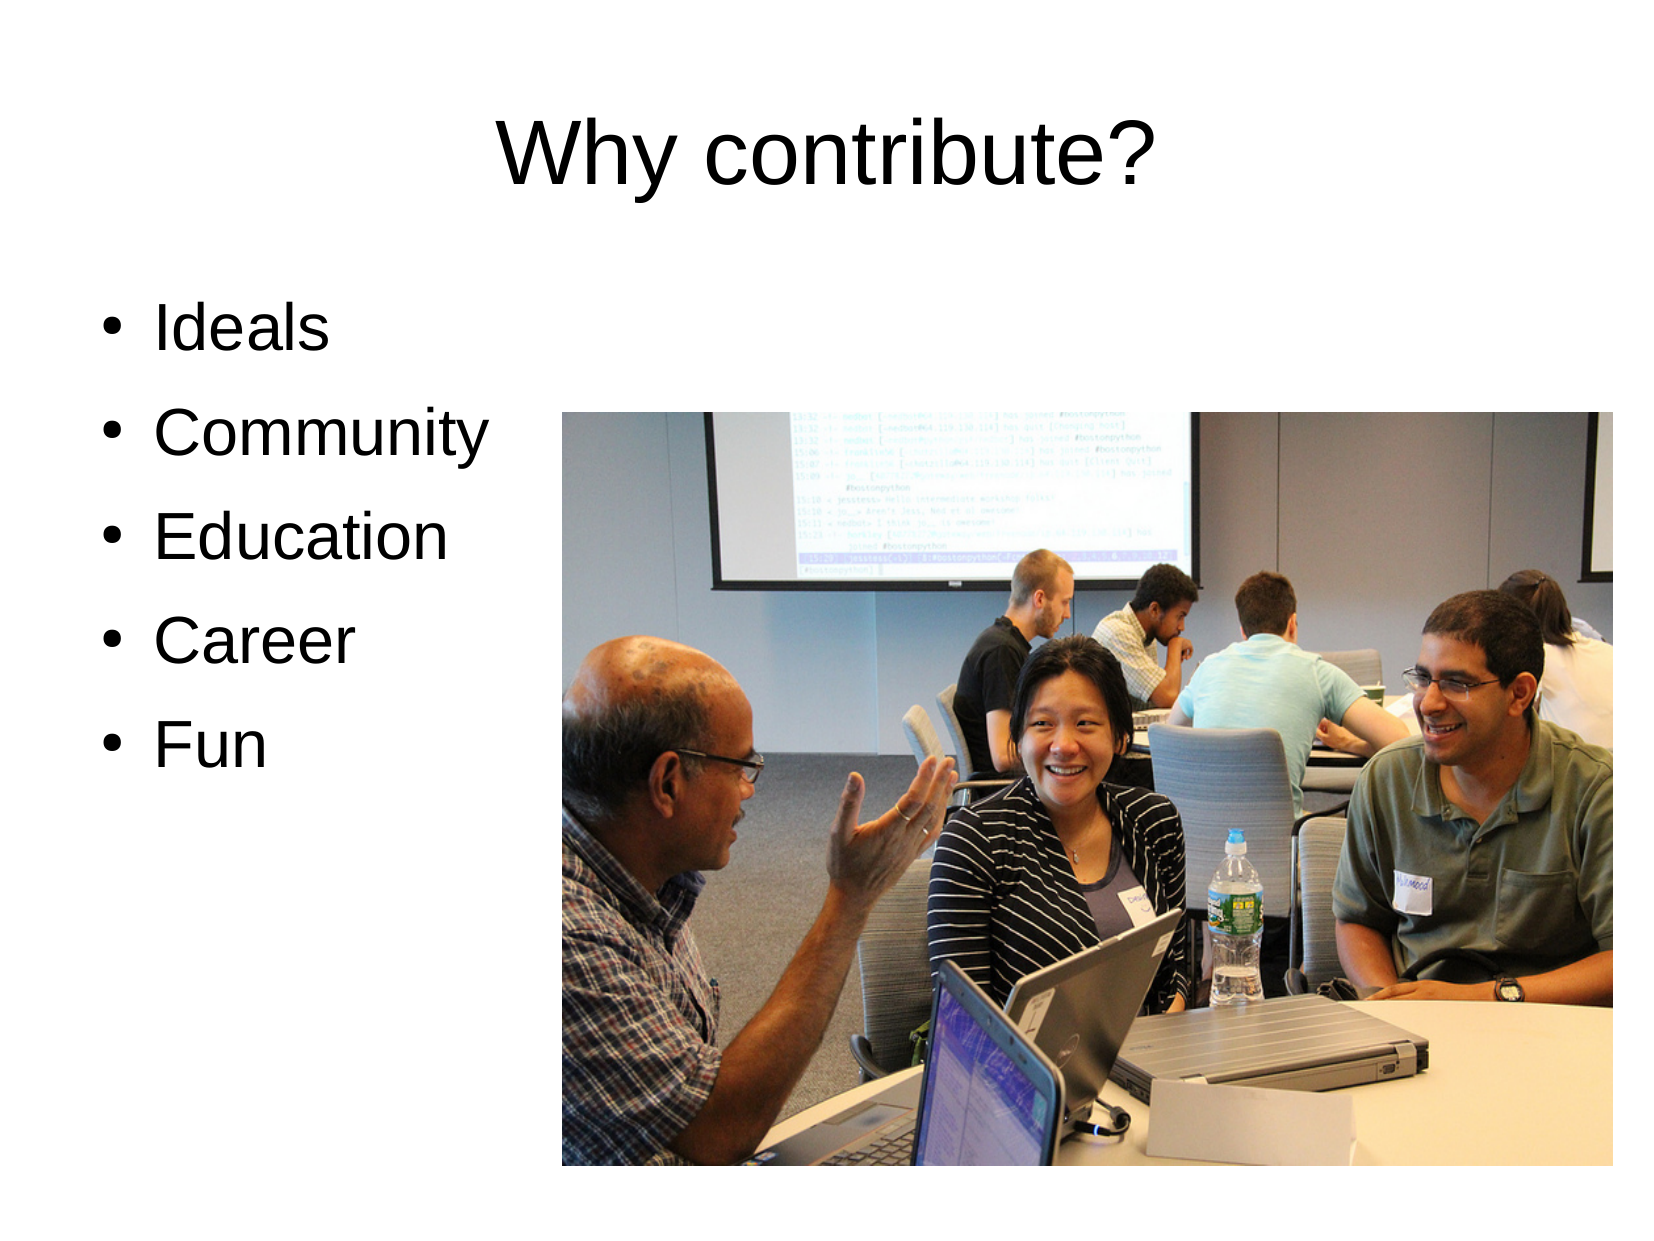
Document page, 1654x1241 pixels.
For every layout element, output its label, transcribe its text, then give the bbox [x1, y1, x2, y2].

title Why contribute? [82, 49, 1571, 257]
list Ideals Community Education Career Fun [82, 290, 1571, 1109]
picture [562, 412, 1613, 1166]
